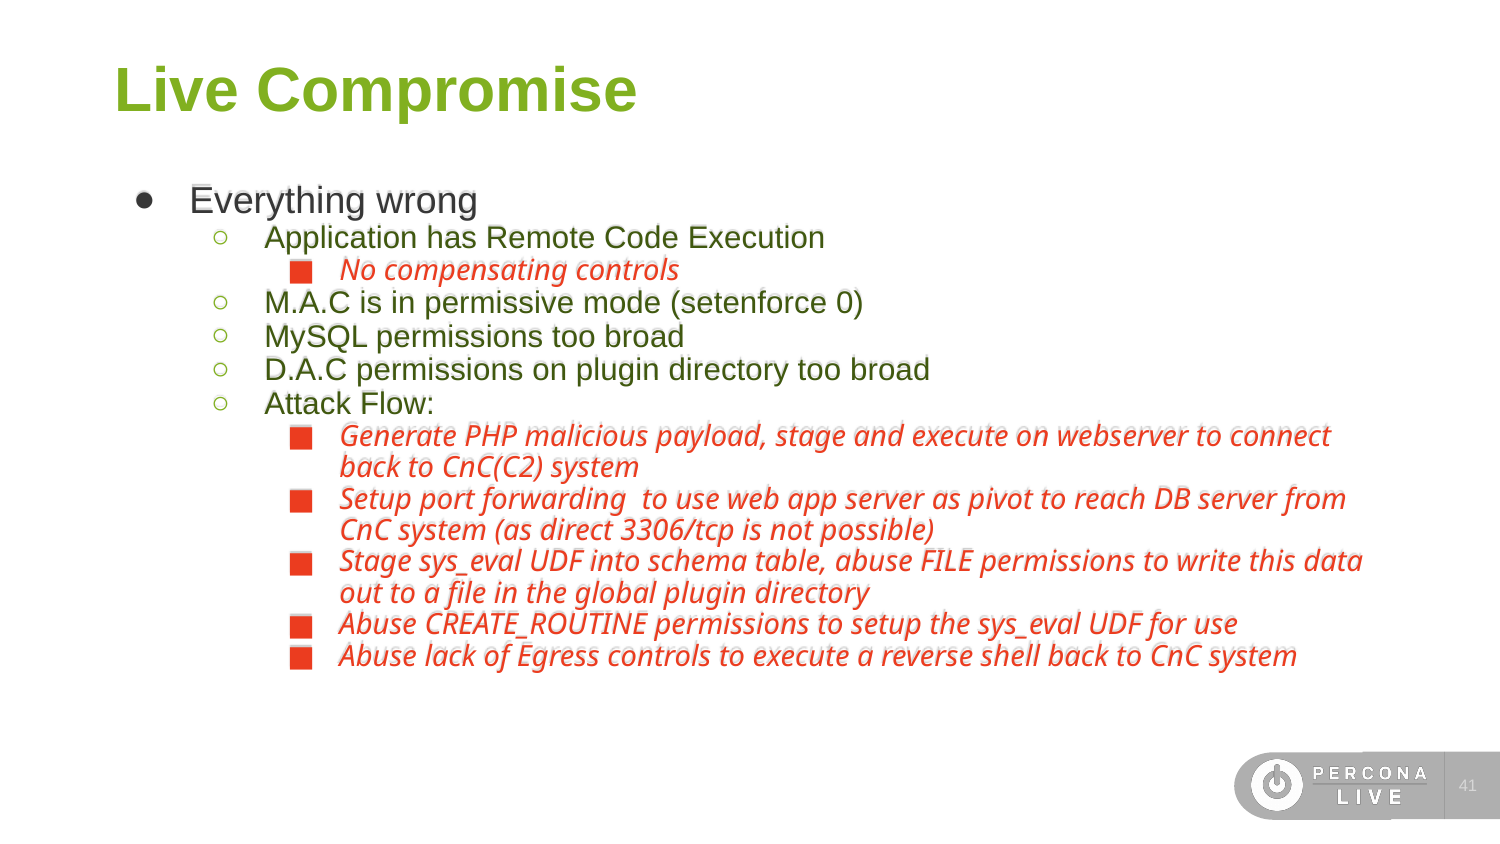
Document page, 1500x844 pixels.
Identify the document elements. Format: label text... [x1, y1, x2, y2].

picture [1251, 759, 1427, 811]
list Everything wrong Application has Remote Code Execution No compensating controls M.A.C is in permissive mode (setenforce 0) MySQL permissions too broad D.A.C permissions on plugin directory too broad Attack Flow: Generate PHP malicious payload, stage and execute on webserver to connect back to CnC(C2) system Setup port forwarding to use web app server as pivot to reach DB server from CnC system (as direct 3306/tcp is not possible) Stage sys_eval UDF into schema table, abuse FILE permissions to write this data out to a file in the global plugin directory Abuse CREATE_ROUTINE permissions to setup the sys_eval UDF for use Abuse lack of Egress controls to execute a reverse shell back to CnC system [103, 175, 1397, 689]
title Live Compromise [103, 6, 1397, 175]
